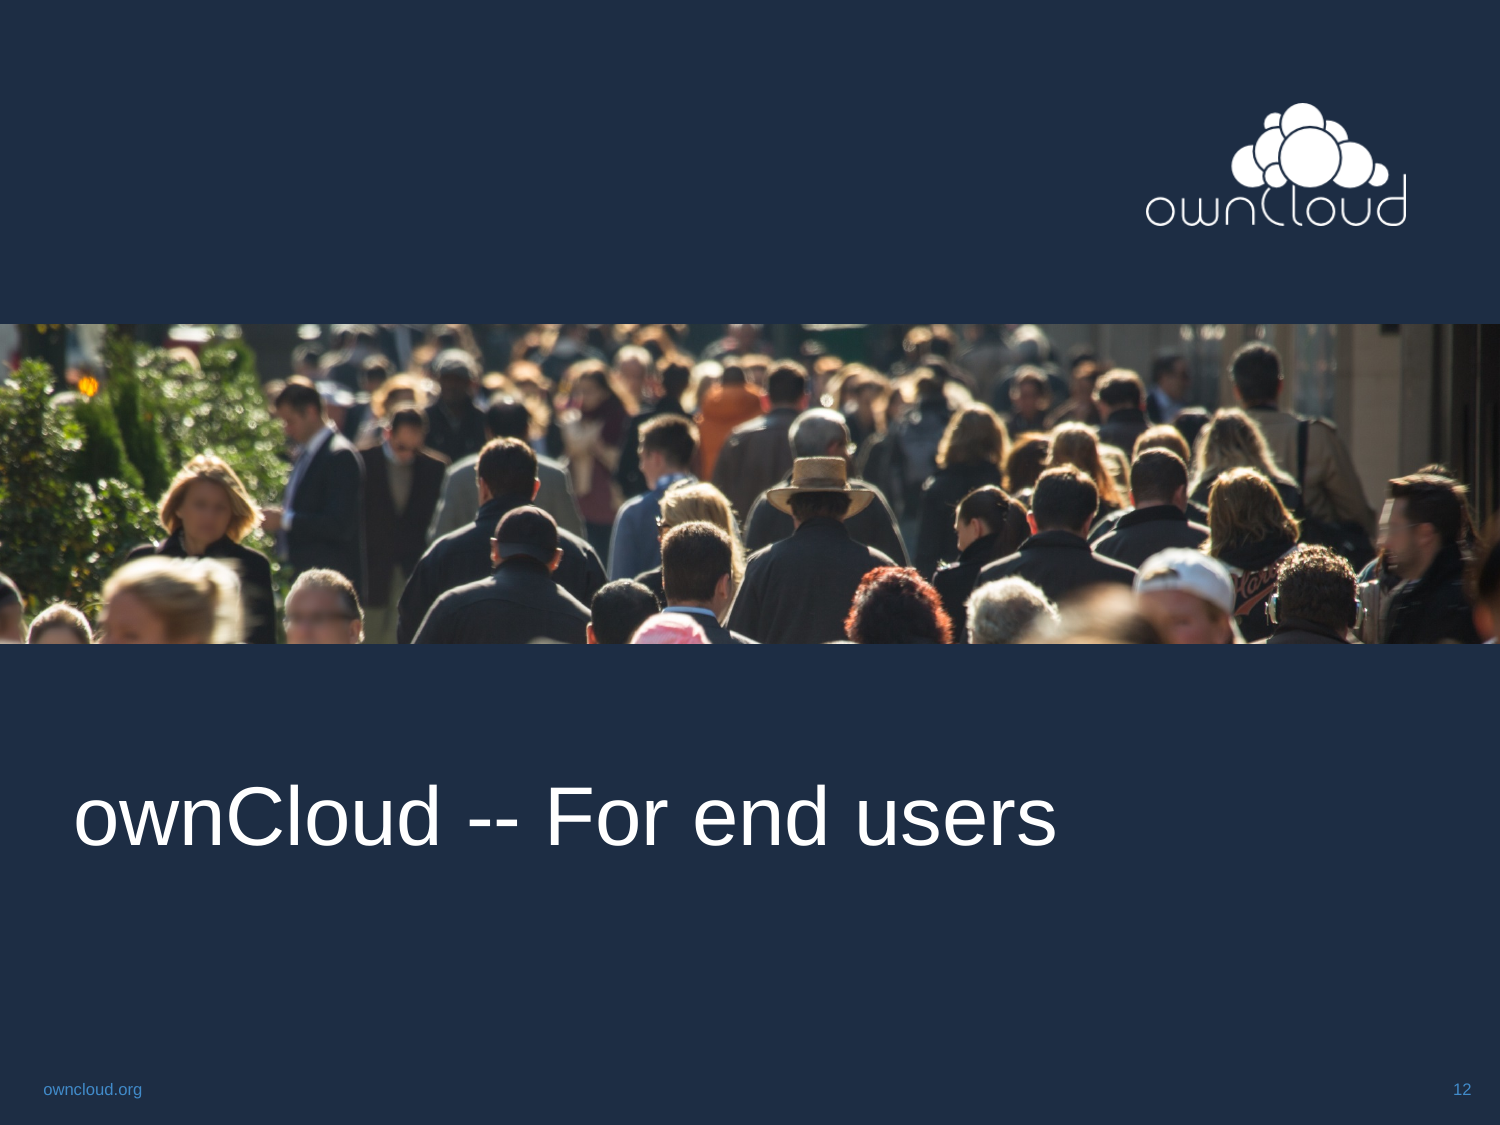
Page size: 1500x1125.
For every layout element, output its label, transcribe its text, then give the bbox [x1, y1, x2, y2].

picture [0, 324, 1500, 644]
picture [1146, 103, 1406, 226]
title ownCloud -- For end users [58, 754, 1427, 942]
